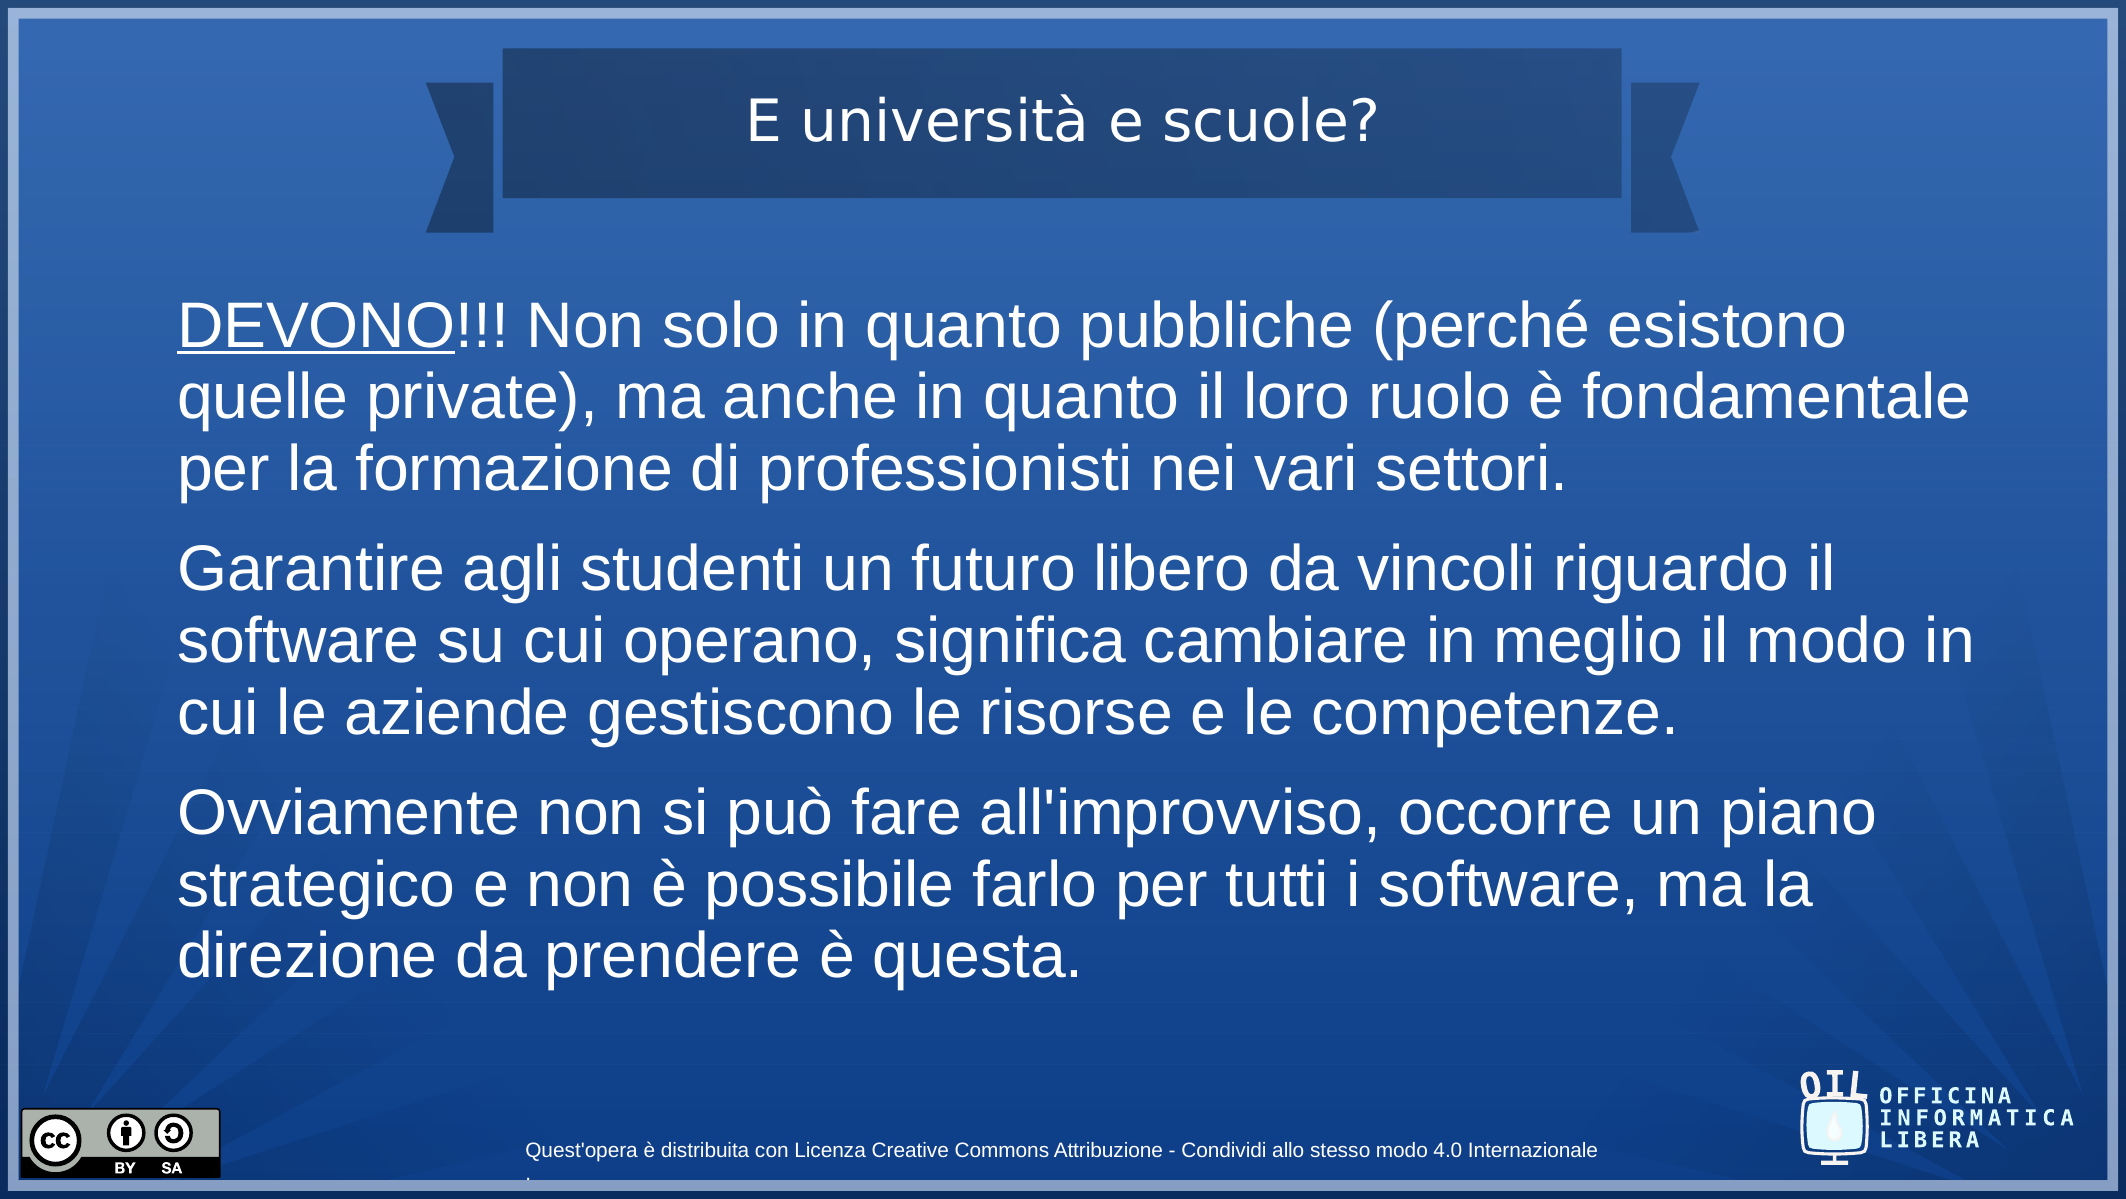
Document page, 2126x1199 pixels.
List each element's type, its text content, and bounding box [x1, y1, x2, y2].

picture [1720, 940, 2126, 1199]
title E università e scuole? [501, 45, 1625, 198]
picture [20, 1107, 221, 1178]
list DEVONO!!! Non solo in quanto pubbliche (perché esistono quelle private), ma anche in quanto il loro ruolo è fondamentale per la formazione di professionisti nei vari settori. Garantire agli studenti un futuro libero da vincoli riguardo il software su cui operano, significa cambiare in meglio il modo in cui le aziende gestiscono le risorse e le competenze. Ovviamente non si può fare all'improvviso, occorre un piano strategico e non è possibile farlo per tutti i software, ma la direzione da prendere è questa. [106, 289, 2020, 1199]
text_box Quest'opera è distribuita con Licenza Creative Commons Attribuzione - Condividi allo stesso modo 4.0 Internazionale. [510, 1131, 1619, 1193]
